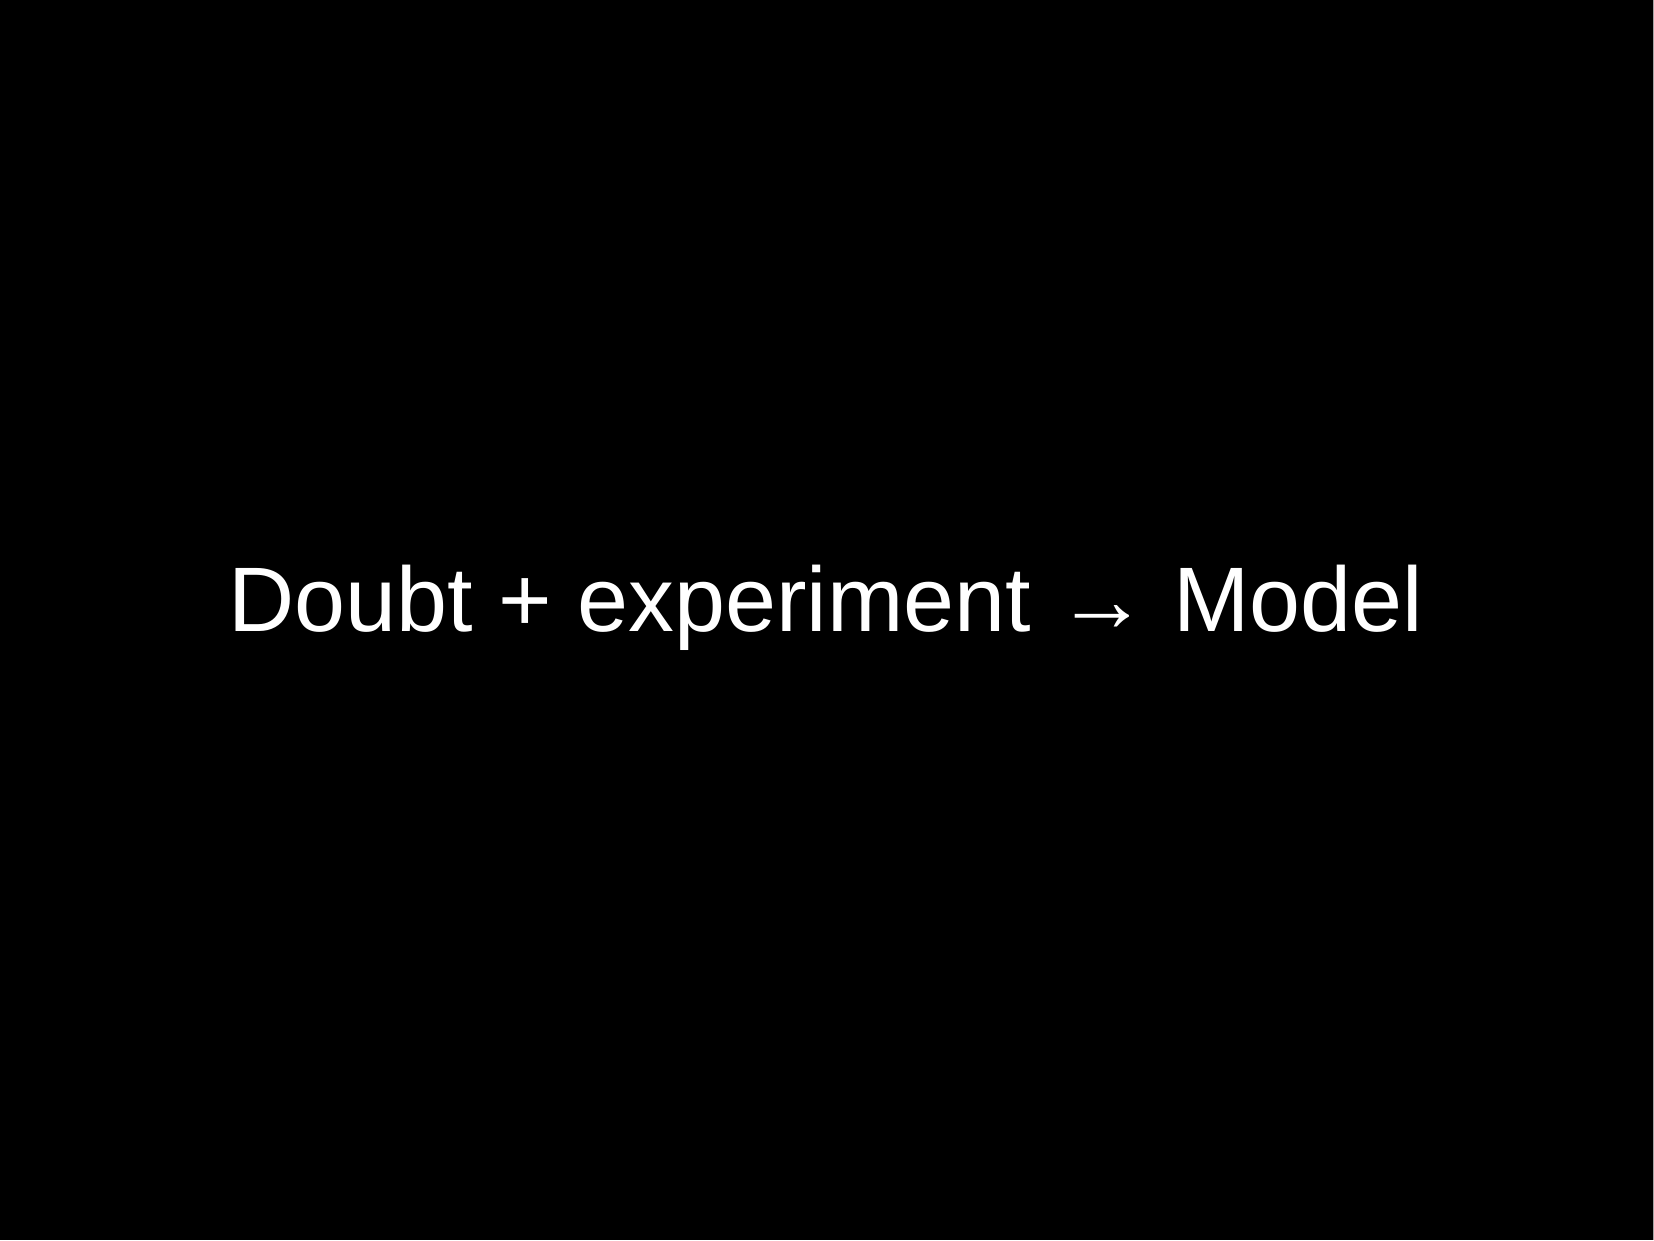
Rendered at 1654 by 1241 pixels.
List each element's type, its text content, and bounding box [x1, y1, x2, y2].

subtitle Doubt + experiment → Model [82, 120, 1571, 1080]
